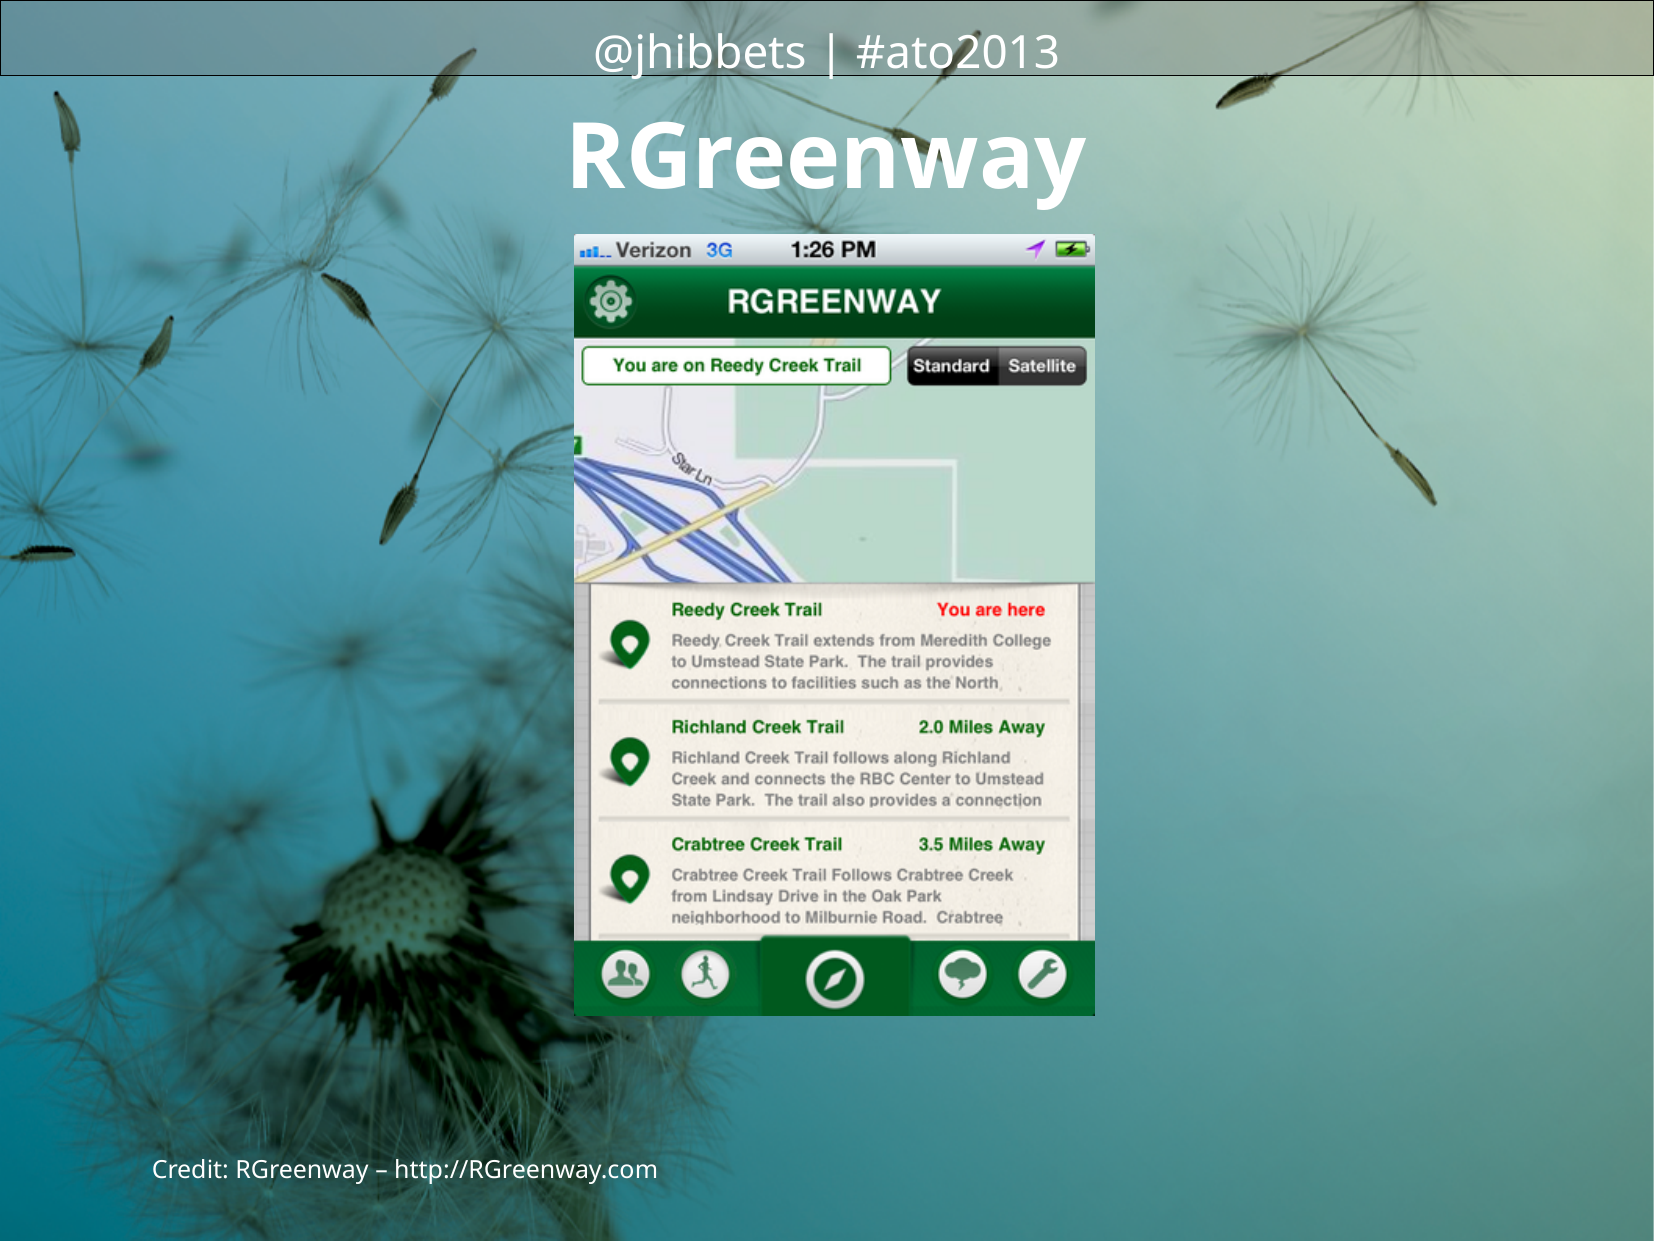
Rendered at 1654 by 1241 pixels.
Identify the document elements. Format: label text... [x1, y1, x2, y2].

title RGreenway [82, 49, 1571, 257]
text_box Credit: RGreenway – http://RGreenway.com [137, 1144, 687, 1188]
picture [0, 76, 1654, 1241]
